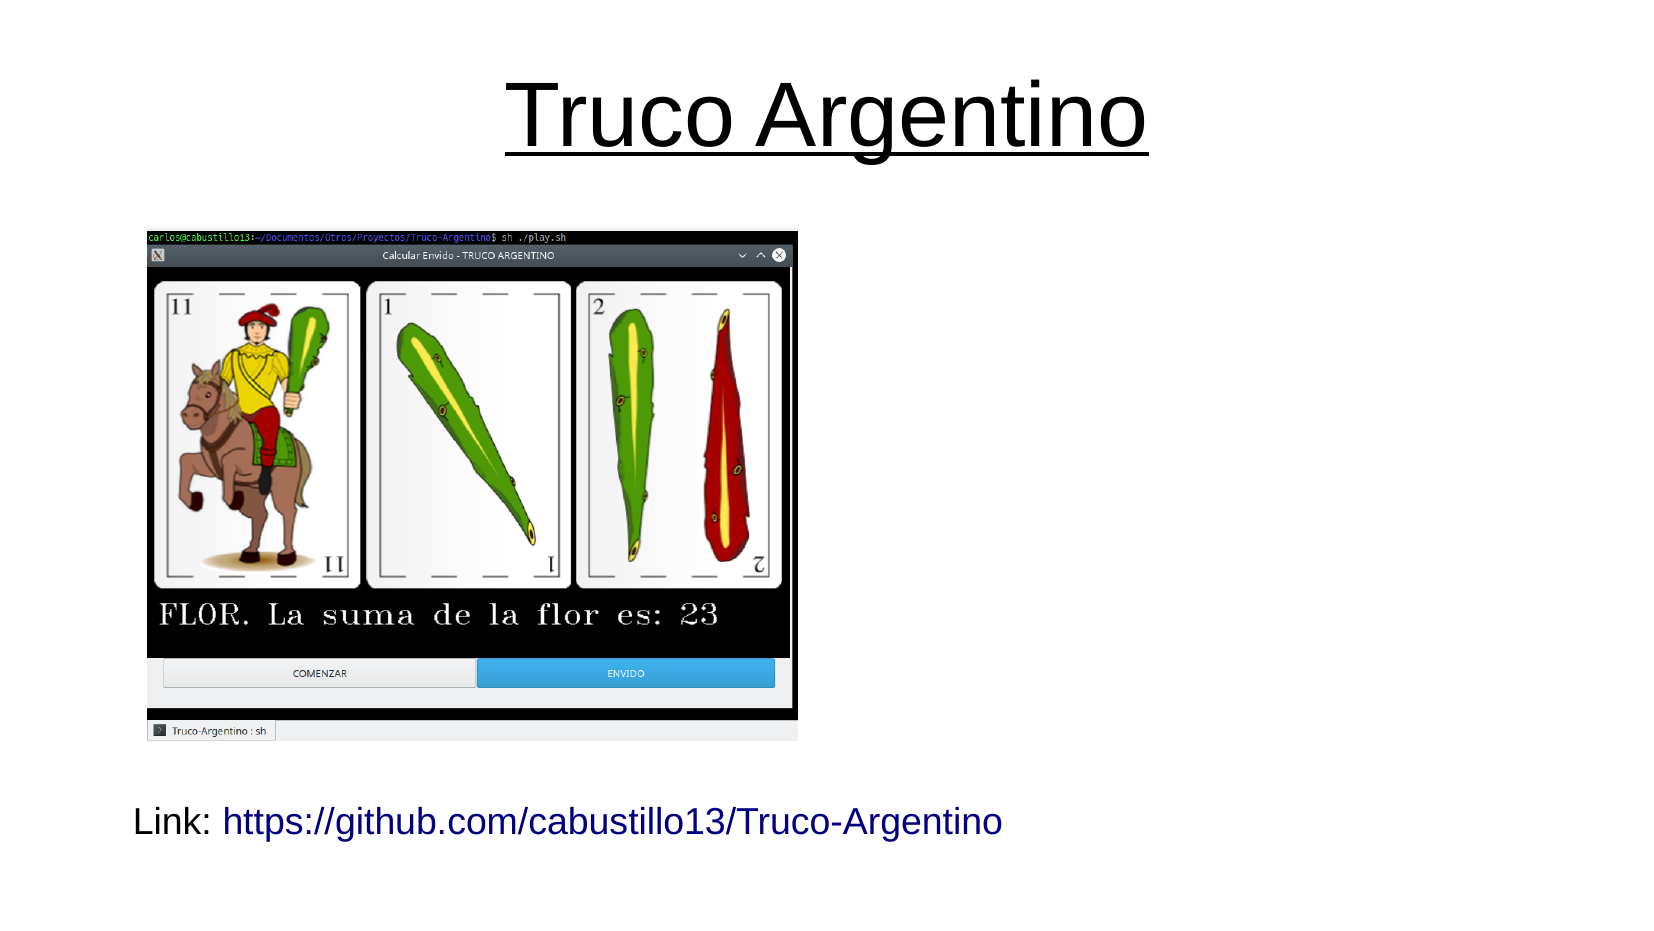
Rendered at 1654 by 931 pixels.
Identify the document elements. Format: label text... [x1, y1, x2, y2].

title Truco Argentino [82, 37, 1571, 193]
text_box Link: https://github.com/cabustillo13/Truco-Argentino [118, 708, 1536, 931]
picture [147, 228, 798, 708]
